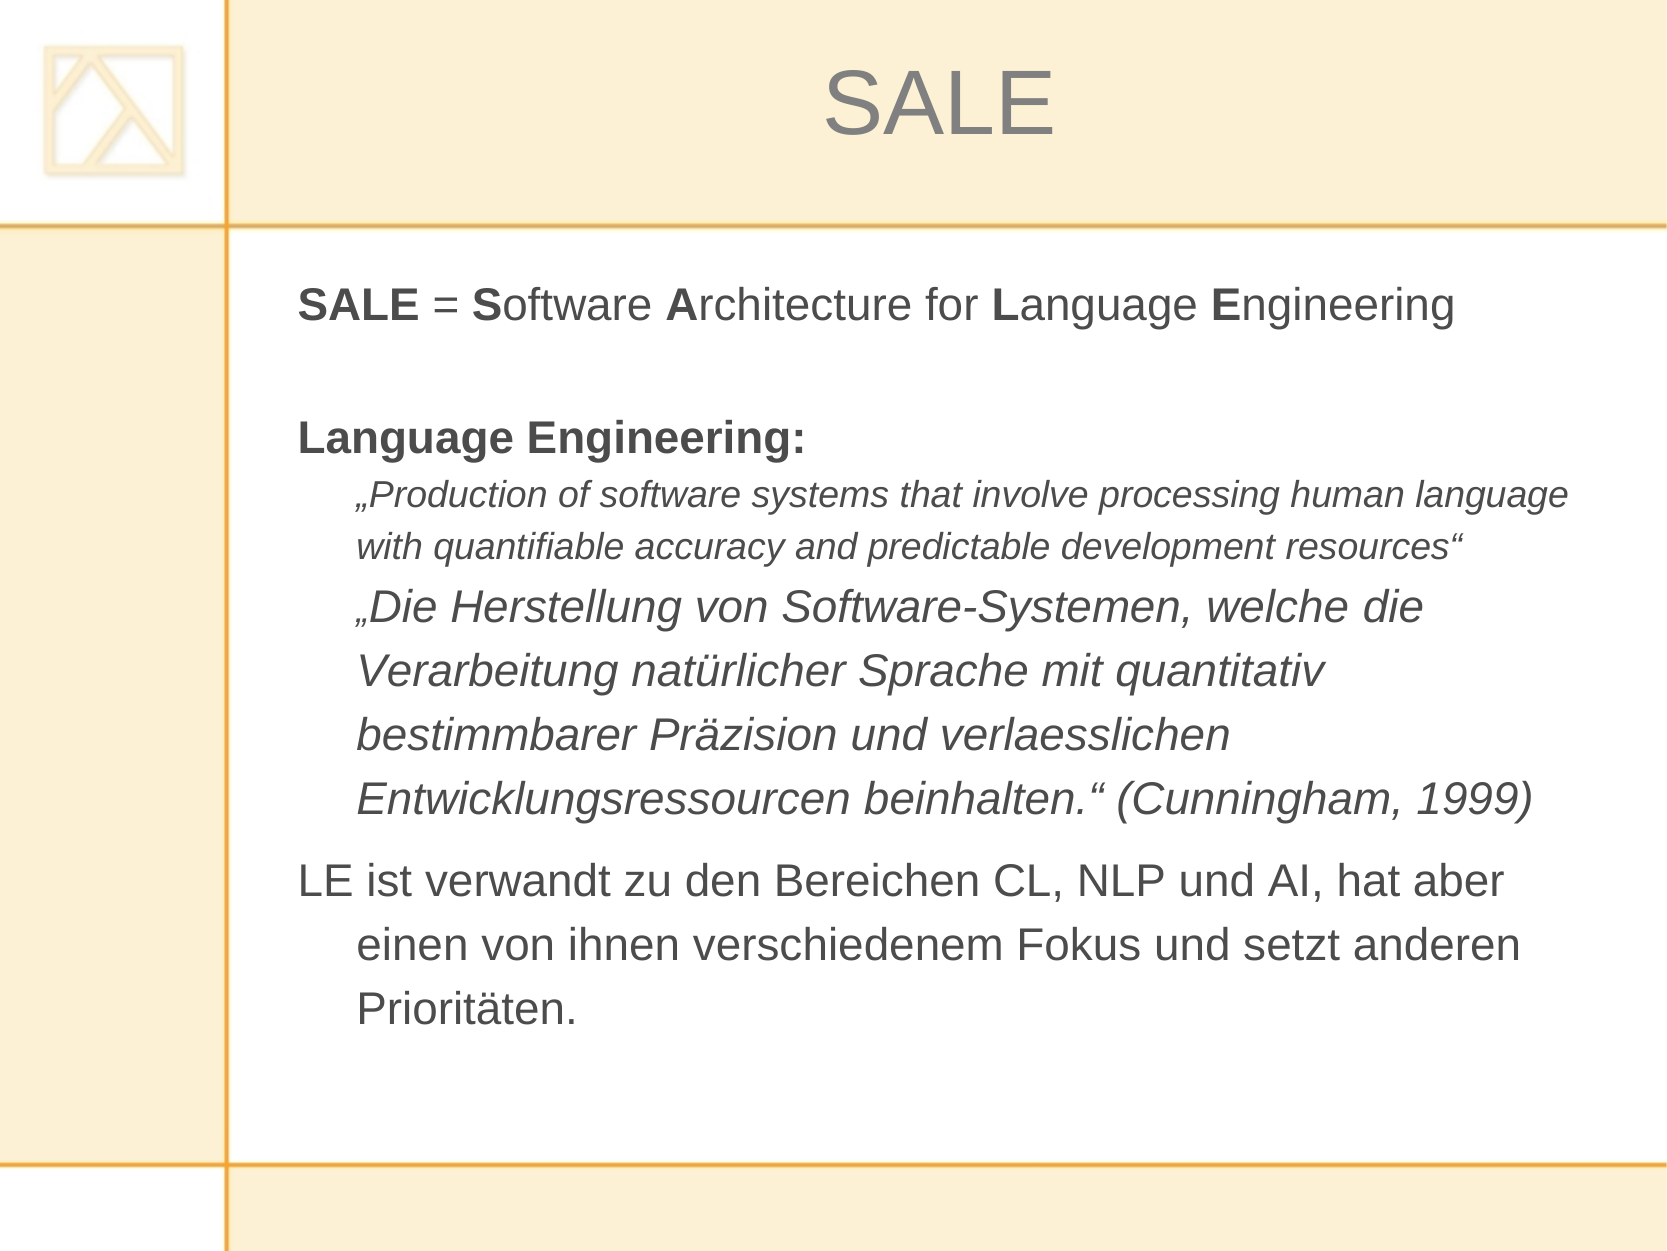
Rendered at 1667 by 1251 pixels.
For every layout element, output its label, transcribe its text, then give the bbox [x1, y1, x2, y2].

title SALE [268, 0, 1611, 209]
list SALE = Software Architecture for Language Engineering Language Engineering: „Production of software systems that involve processing human language with quantifiable accuracy and predictable development resources“ „Die Herstellung von Software-Systemen, welche die Verarbeitung natürlicher Sprache mit quantitativ bestimmbarer Präzision und verlaesslichen Entwicklungsressourcen beinhalten.“ (Cunningham, 1999) LE ist verwandt zu den Bereichen CL, NLP und AI, hat aber einen von ihnen verschiedenem Fokus und setzt anderen Prioritäten. [268, 265, 1611, 1093]
picture [0, 0, 1667, 1251]
